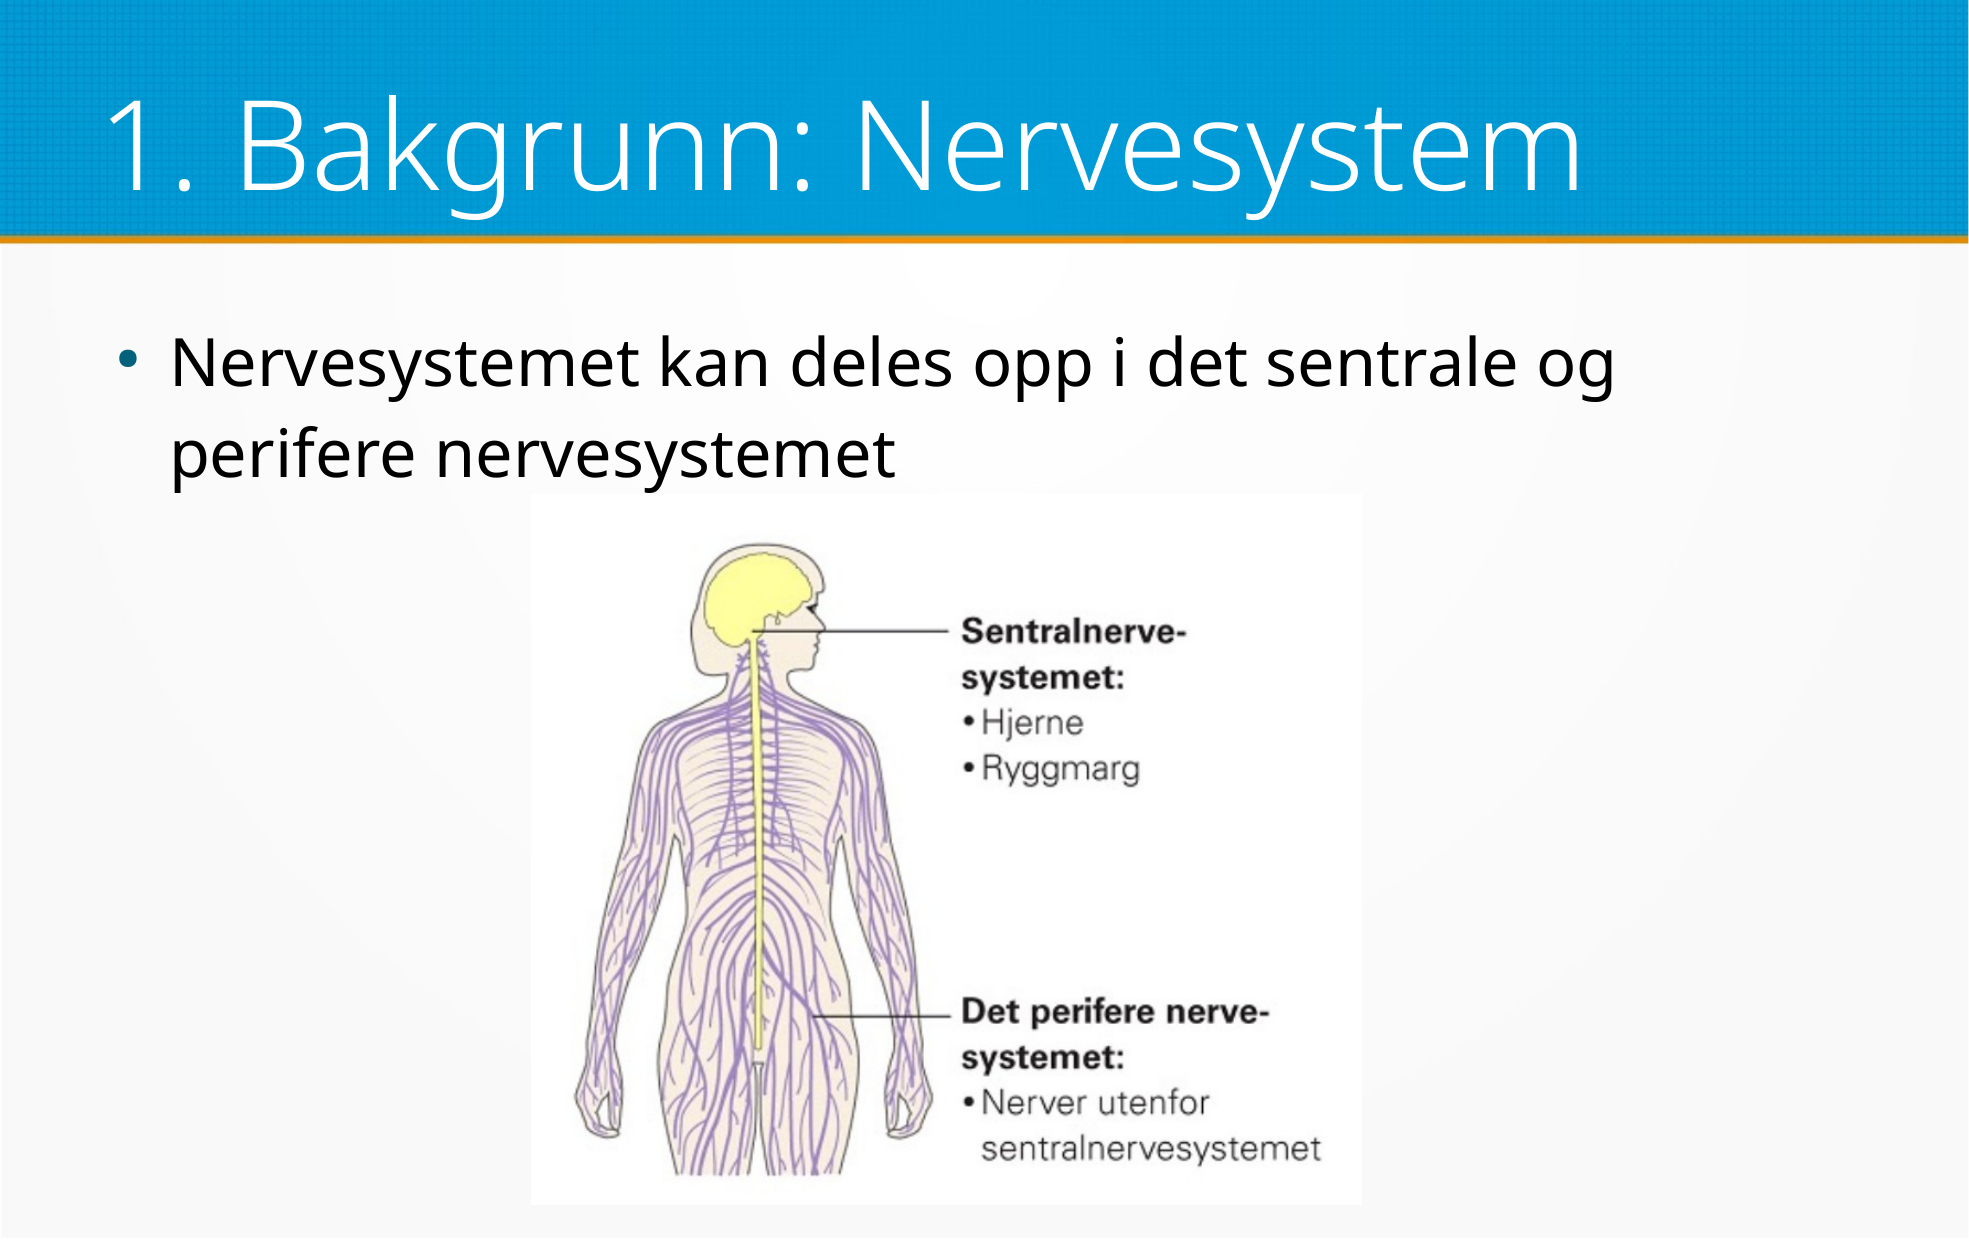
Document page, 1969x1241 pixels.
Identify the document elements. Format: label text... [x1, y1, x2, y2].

picture [0, 233, 1969, 1241]
title 1. Bakgrunn: Nervesystem [98, 19, 1870, 227]
list Nervesystemet kan deles opp i det sentrale og perifere nervesystemet [98, 315, 1861, 1081]
